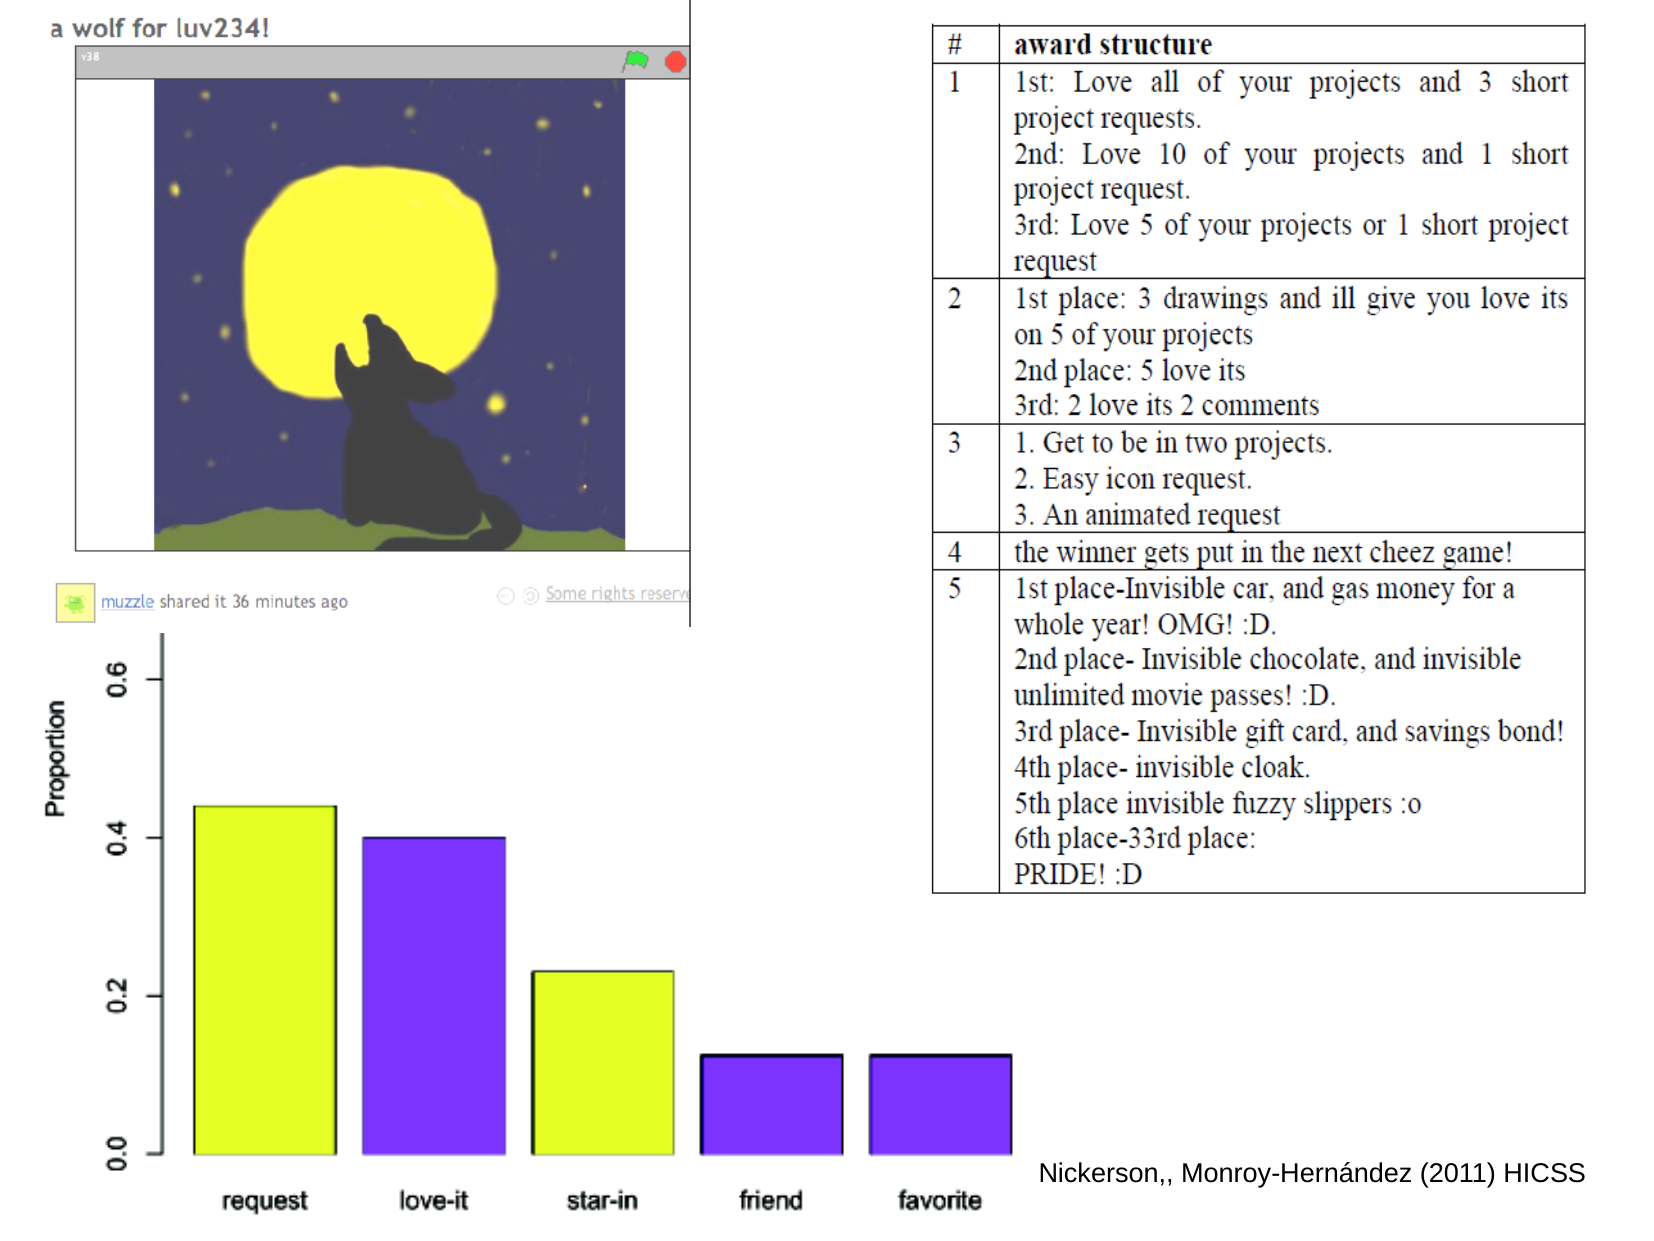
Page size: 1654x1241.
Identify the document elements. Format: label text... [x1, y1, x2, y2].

picture [0, 0, 695, 627]
picture [0, 17, 1605, 1241]
text_box Nickerson,, Monroy-Hernández (2011) HICSS [1038, 1157, 1607, 1189]
